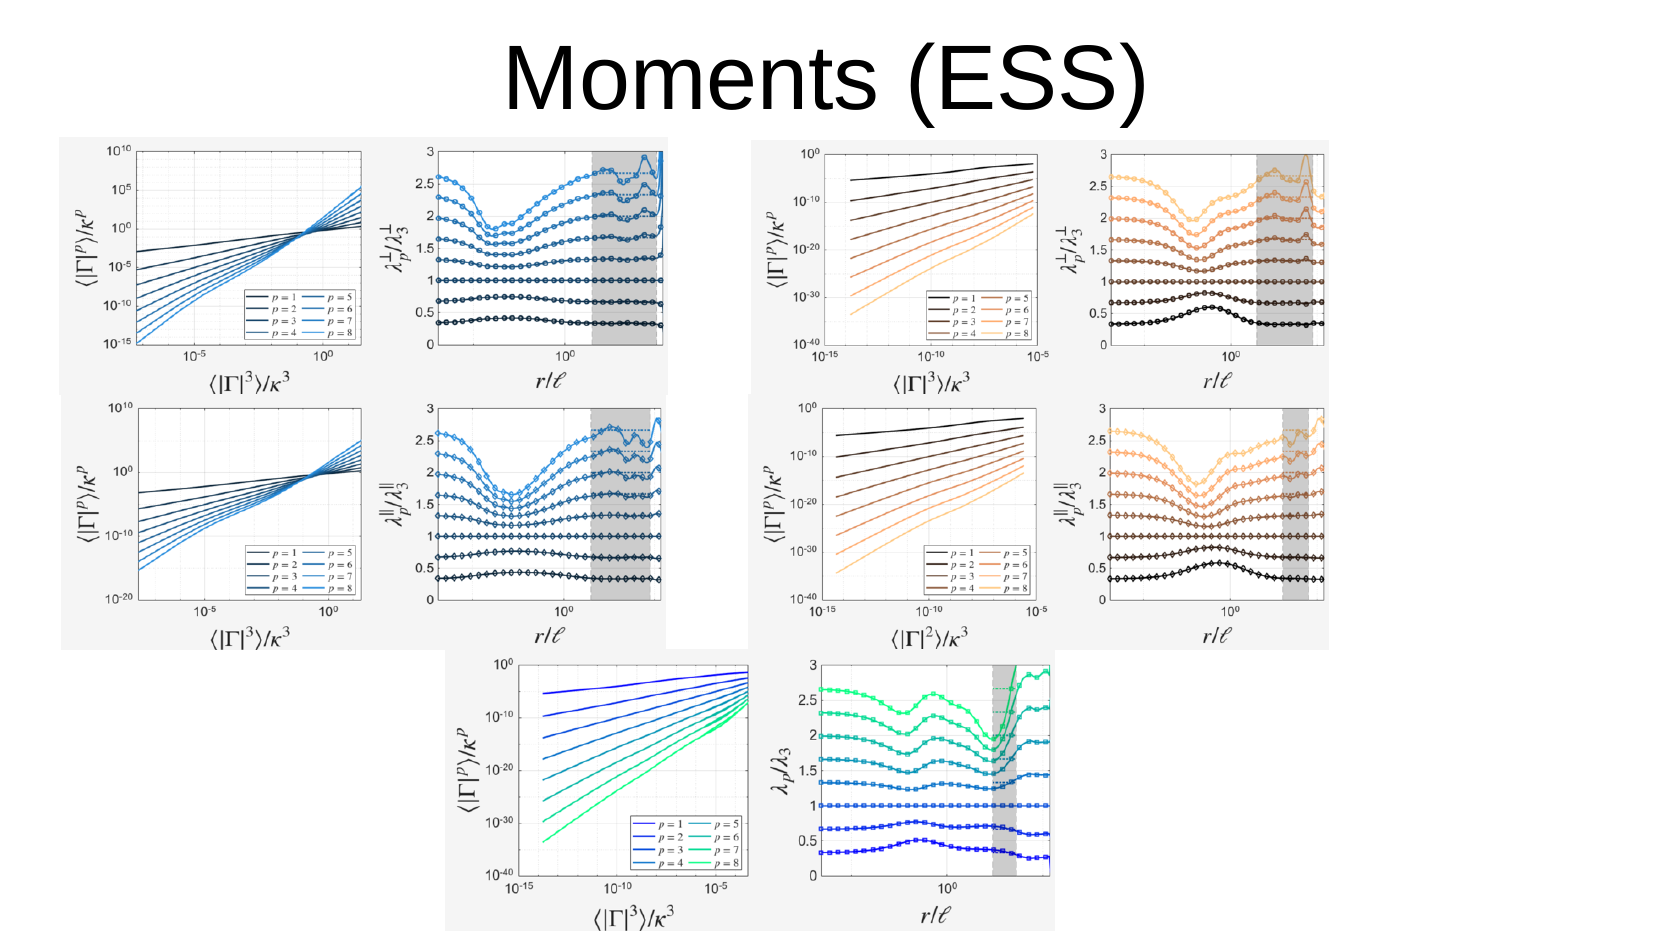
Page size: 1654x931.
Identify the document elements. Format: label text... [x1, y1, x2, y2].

title Moments (ESS) [82, 0, 1571, 156]
picture [59, 137, 1329, 931]
